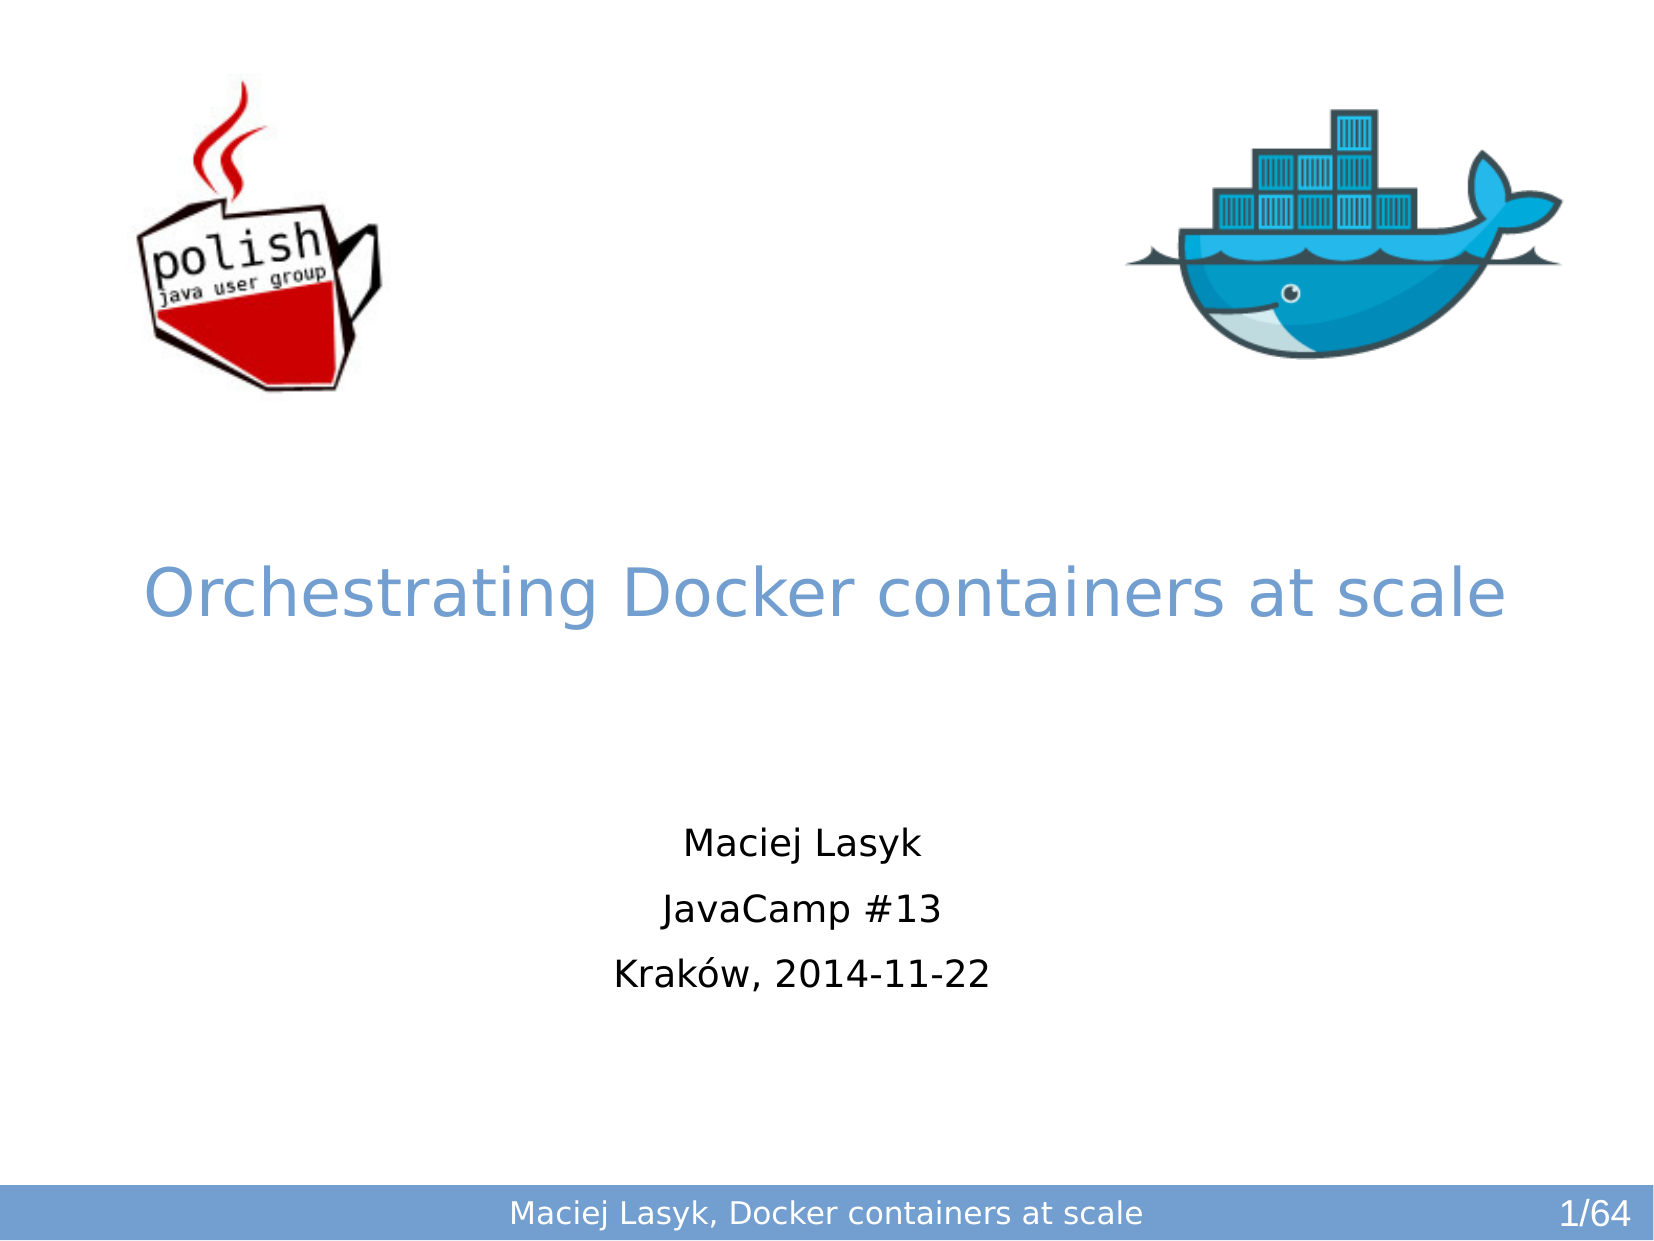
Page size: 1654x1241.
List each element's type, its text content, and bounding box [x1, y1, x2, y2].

text_box Orchestrating Docker containers at scale [128, 547, 1525, 641]
picture [127, 74, 391, 403]
text_box 1/64 [1533, 1185, 1647, 1241]
text_box Maciej Lasyk JavaCamp #13 Kraków, 2014-11-22 [598, 793, 1007, 982]
picture [1125, 109, 1573, 361]
text_box [0, 1185, 1533, 1241]
text_box [1647, 1185, 1654, 1241]
text_box Maciej Lasyk, Docker containers at scale [494, 1188, 1160, 1240]
